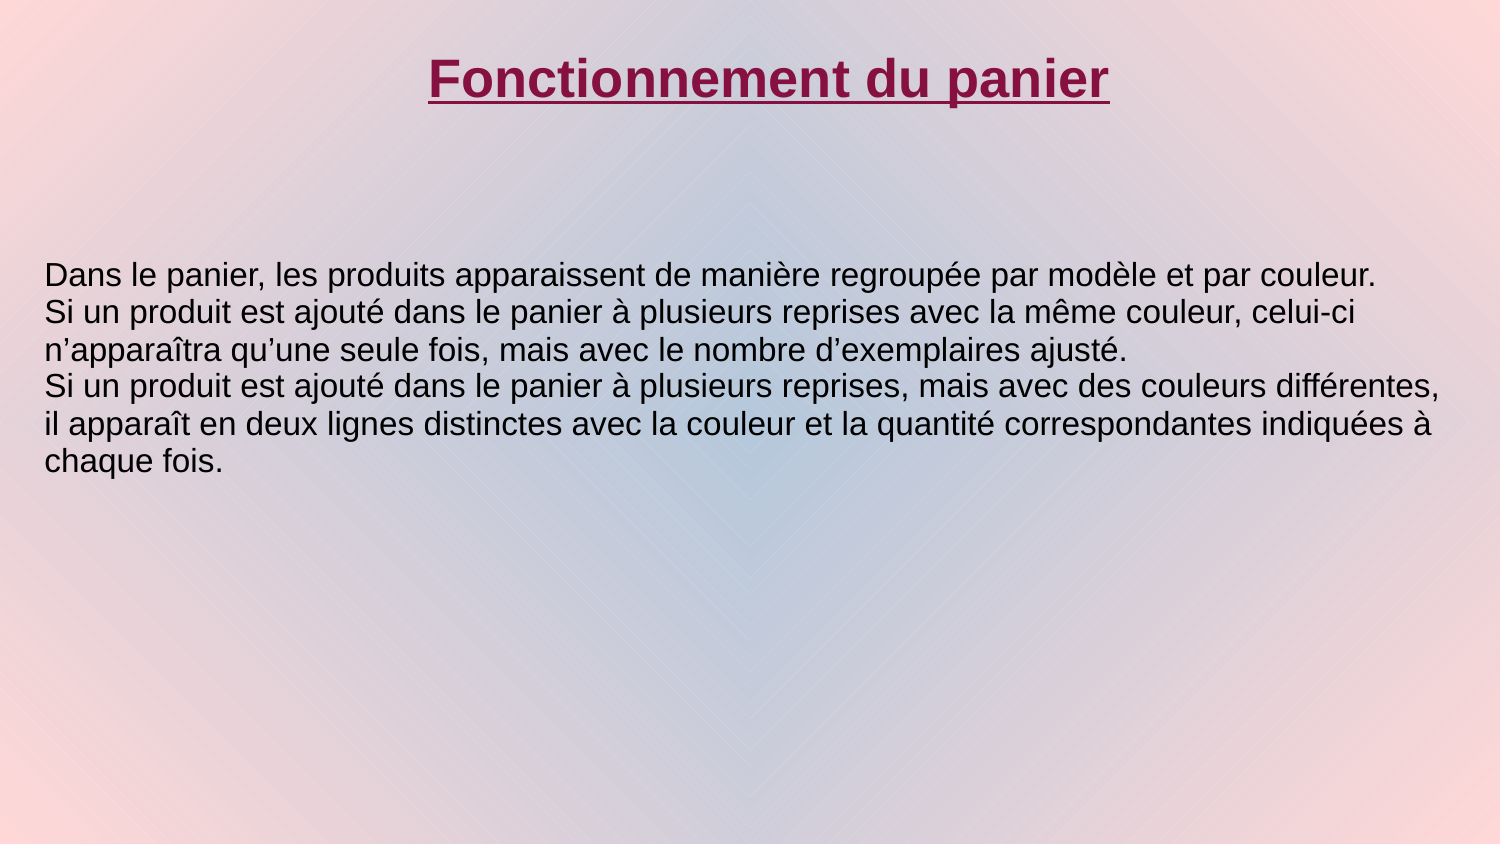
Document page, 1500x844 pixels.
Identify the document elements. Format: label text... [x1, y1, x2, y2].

text_box Dans le panier, les produits apparaissent de manière regroupée par modèle et par couleur. Si un produit est ajouté dans le panier à plusieurs reprises avec la même couleur, celui-ci n’apparaîtra qu’une seule fois, mais avec le nombre d’exemplaires ajusté. Si un produit est ajouté dans le panier à plusieurs reprises, mais avec des couleurs différentes, il apparaît en deux lignes distinctes avec la couleur et la quantité correspondantes indiquées à chaque fois. [29, 207, 1477, 621]
text_box Fonctionnement du panier [413, 41, 1211, 178]
